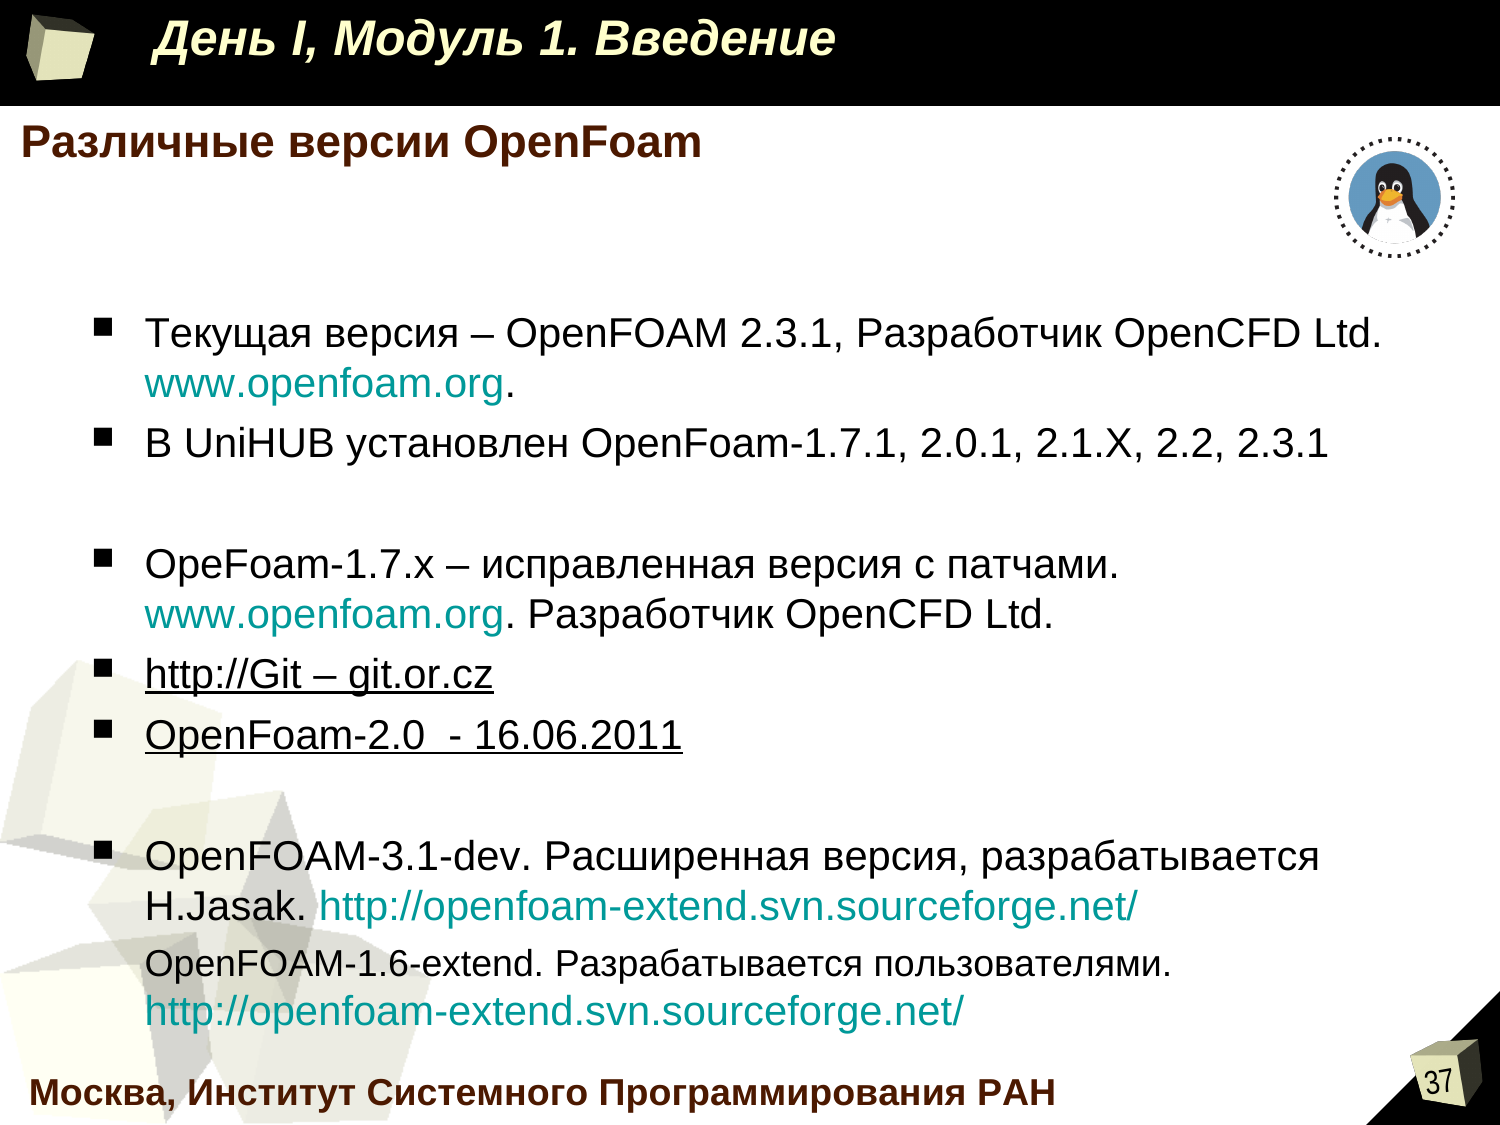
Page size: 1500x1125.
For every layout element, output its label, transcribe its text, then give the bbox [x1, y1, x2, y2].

list Текущая версия – OpenFOAM 2.3.1, Разработчик OpenCFD Ltd. www.openfoam.org. В UniHUB установлен OpenFoam-1.7.1, 2.0.1, 2.1.Х, 2.2, 2.3.1 OpeFoam-1.7.x – исправленная версия с патчами. www.openfoam.org. Разработчик OpenCFD Ltd. http://Git – git.or.cz OpenFoam-2.0 - 16.06.2011 OpenFOAM-3.1-dev. Расширенная версия, разрабатывается H.Jasak. http://openfoam-extend.svn.sourceforge.net/ OpenFOAM-1.6-extend. Разрабатывается пользователями. http://openfoam-extend.svn.sourceforge.net/ [58, 237, 1477, 1103]
picture [1334, 185, 1455, 258]
text_box Различные версии OpenFoam [5, 104, 1500, 185]
picture [0, 659, 433, 1125]
